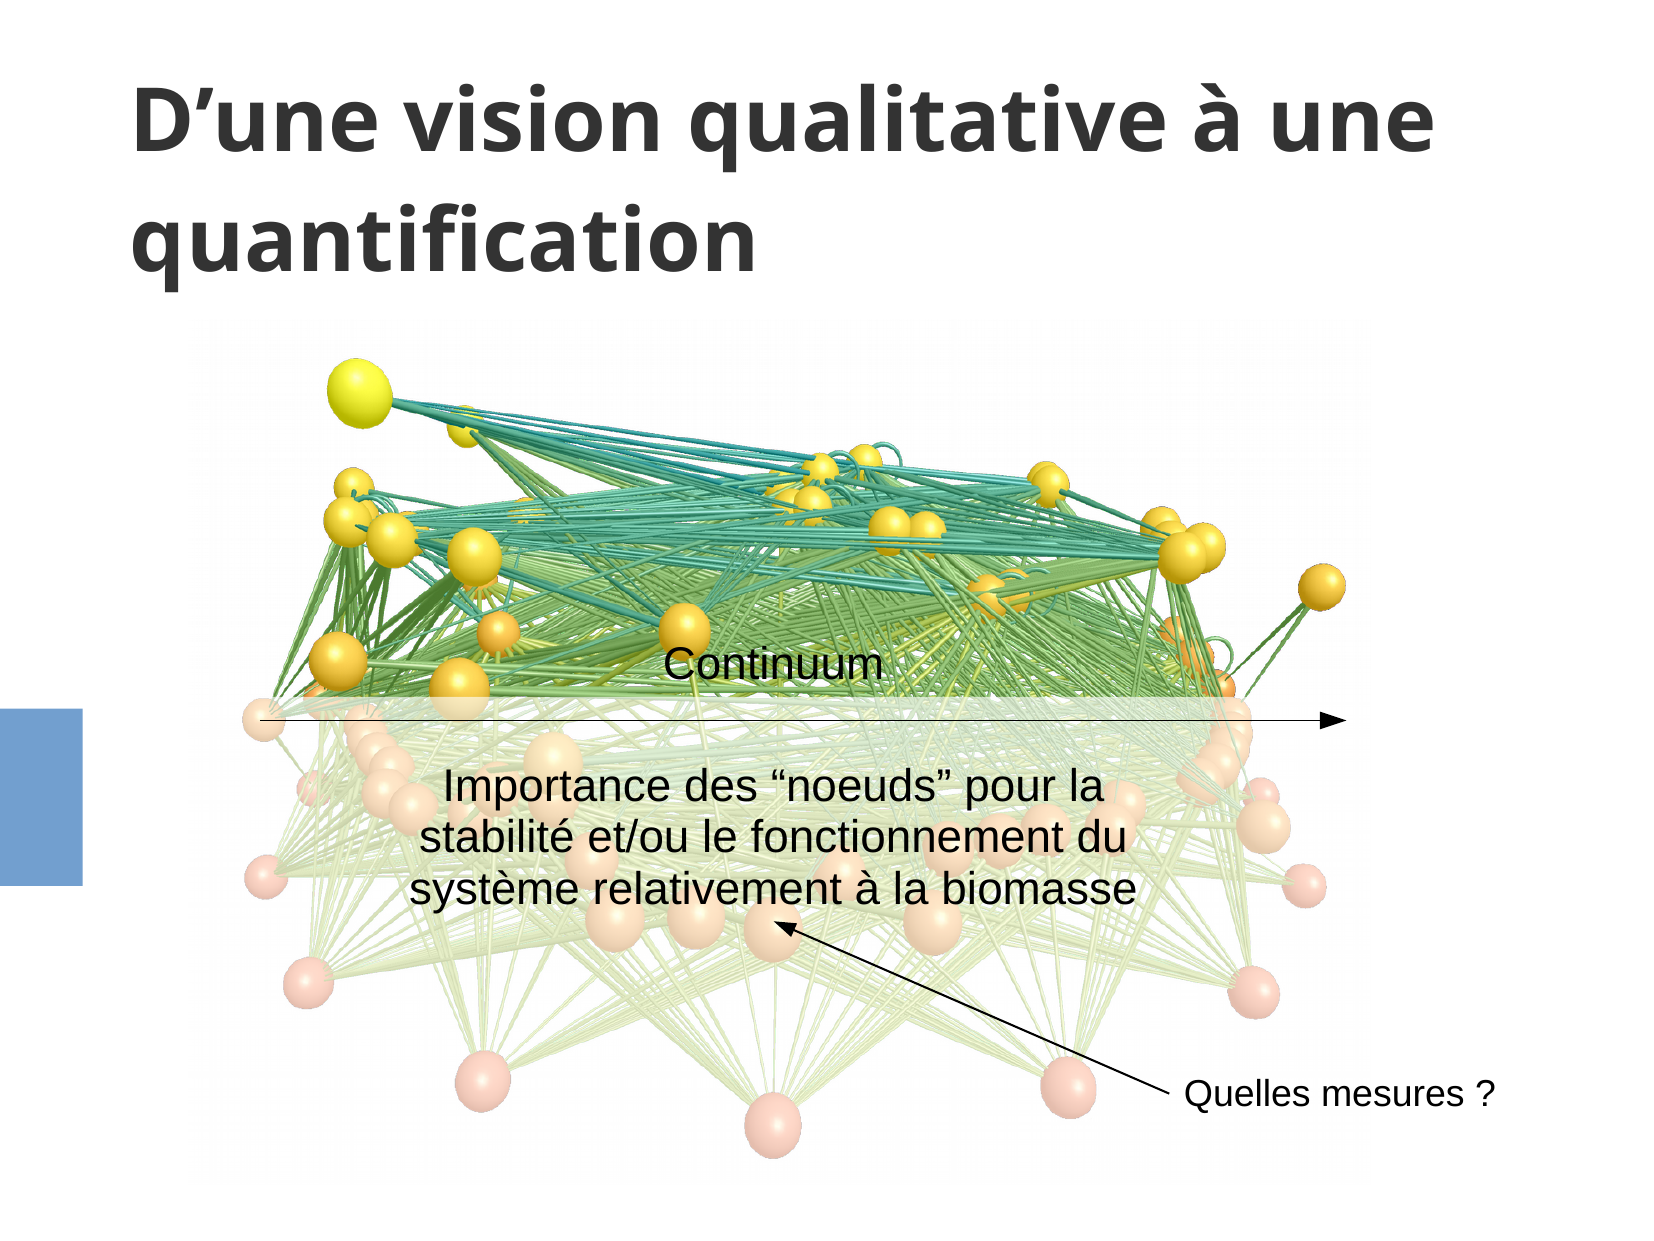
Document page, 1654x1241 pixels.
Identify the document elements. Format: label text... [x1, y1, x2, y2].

text_box Quelles mesures ? [1169, 1065, 1642, 1123]
title D’une vision qualitative à une quantification [129, 59, 1536, 296]
text_box Importance des “noeuds” pour la stabilité et/ou le fonctionnement du système relativement à la biomasse [377, 752, 1170, 922]
text_box [177, 696, 1583, 1241]
picture [188, 319, 1371, 696]
text_box Continuum [377, 630, 1170, 697]
